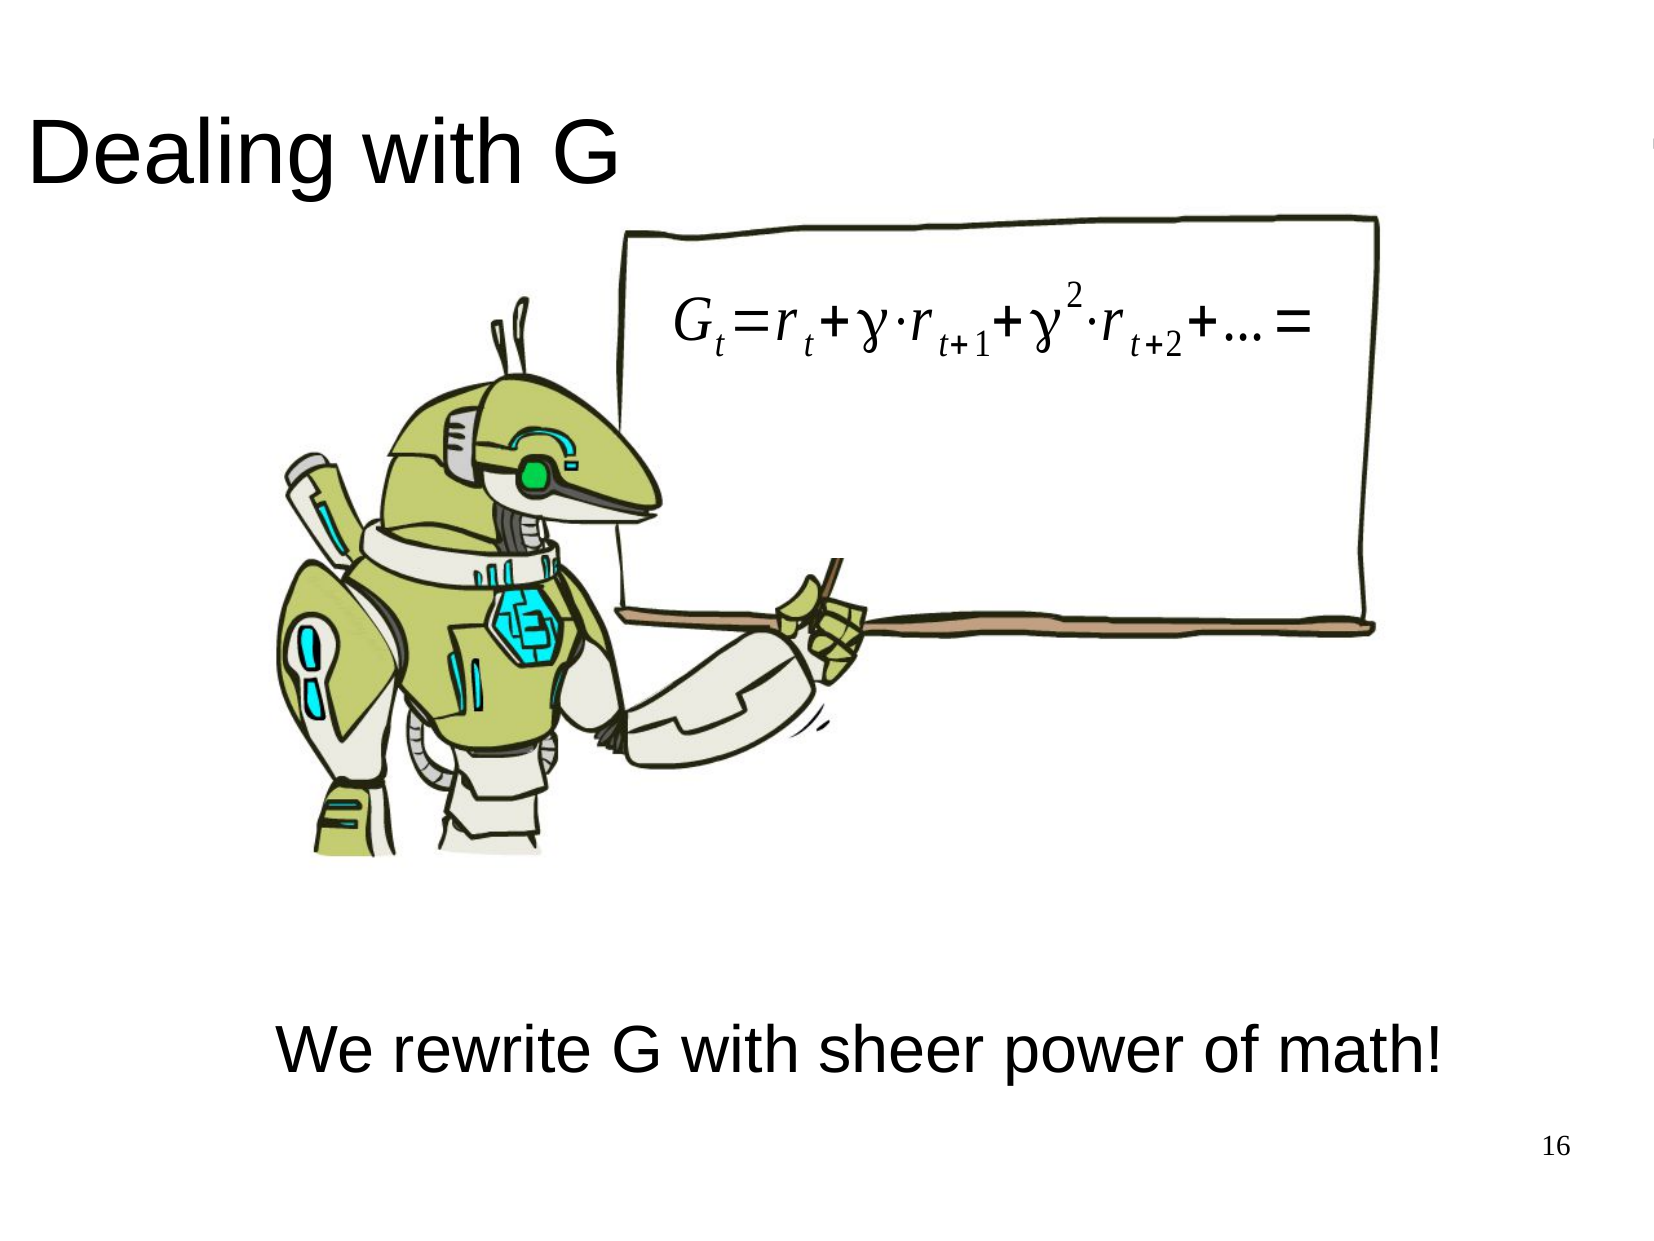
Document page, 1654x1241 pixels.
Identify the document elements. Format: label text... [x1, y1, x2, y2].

text_box [0, 3, 1654, 203]
text_box Dealing with G [11, 93, 1477, 211]
text_box = [1259, 276, 1329, 366]
picture [0, 203, 1654, 931]
text_box We rewrite G with sheer power of math! [240, 1005, 1481, 1141]
chart [658, 271, 1278, 363]
text_box [668, 276, 1333, 558]
